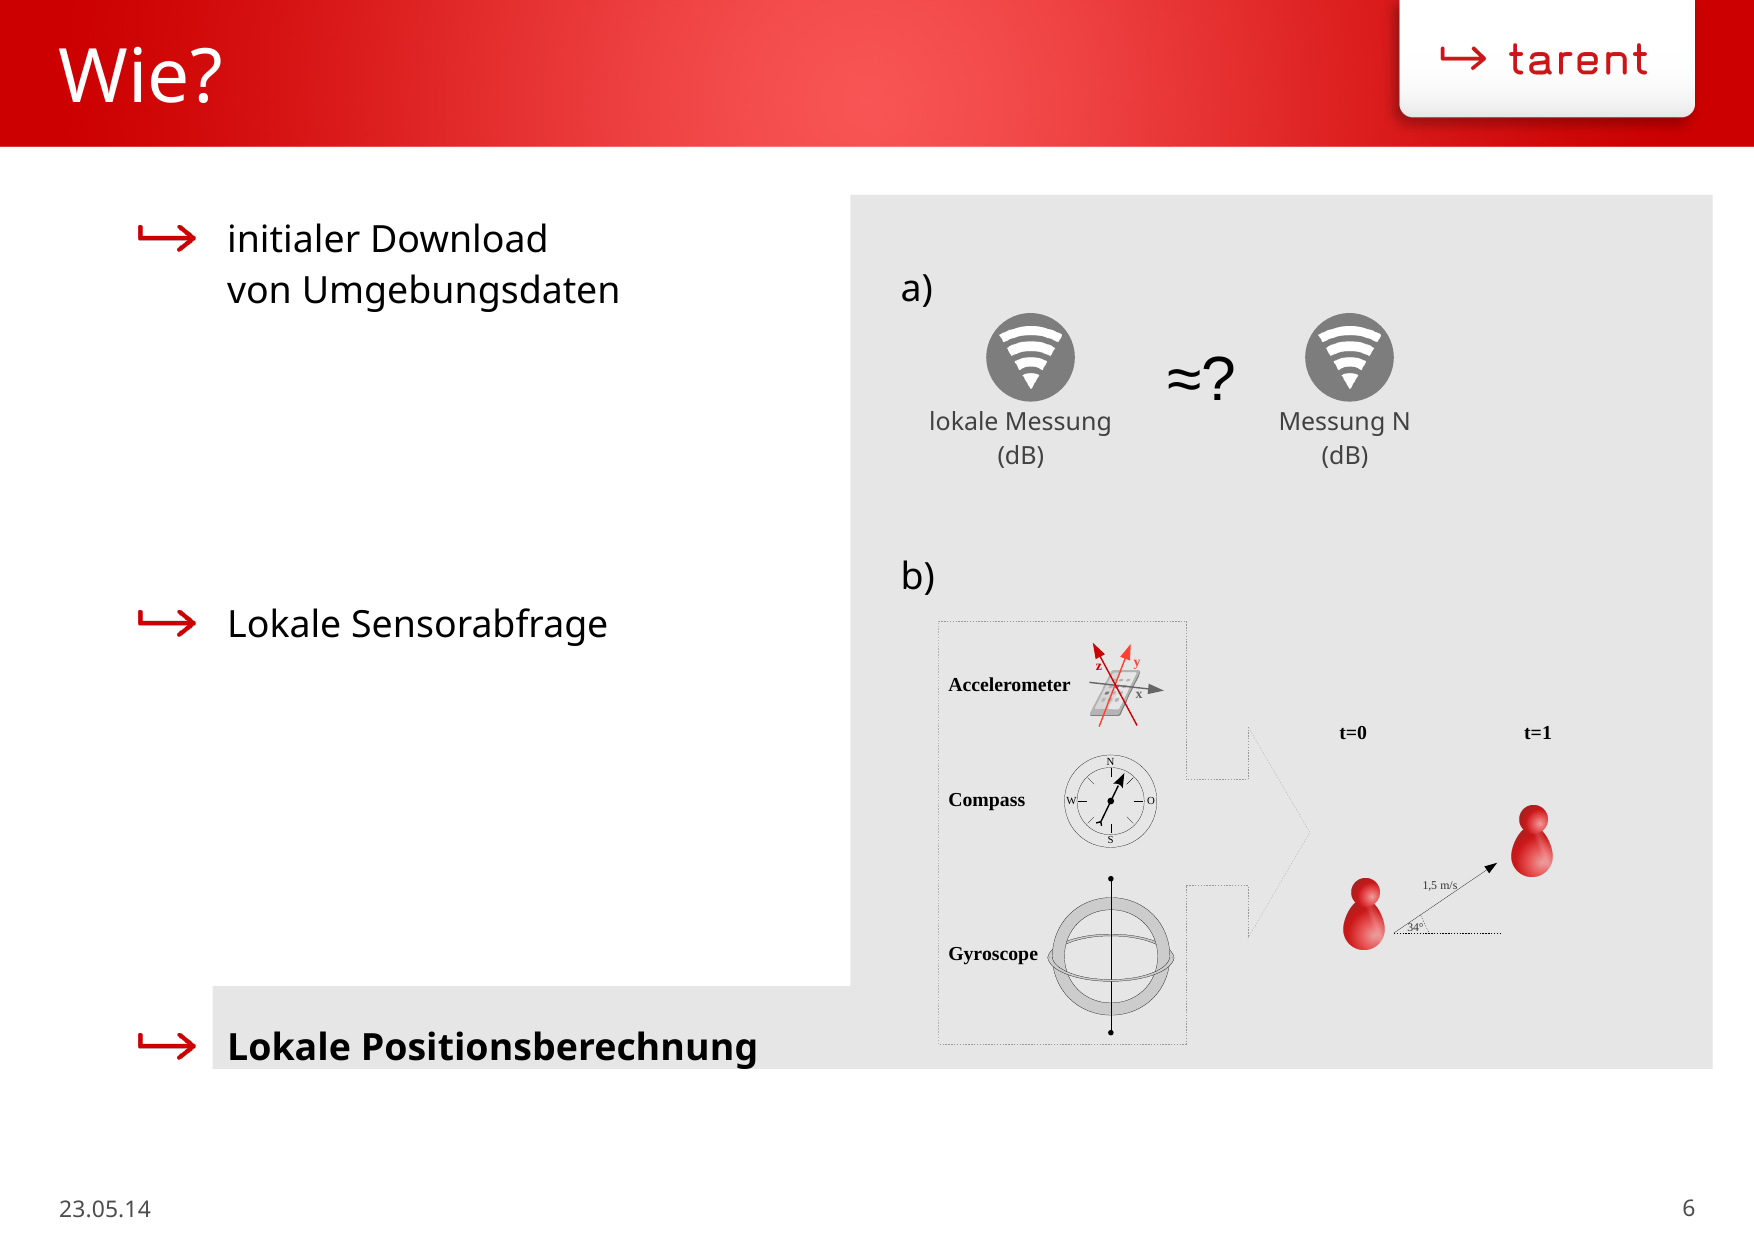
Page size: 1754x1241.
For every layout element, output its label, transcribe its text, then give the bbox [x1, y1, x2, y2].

picture [0, 0, 1754, 1240]
list initialer Download von Umgebungsdaten Lokale Sensorabfrage Lokale Positionsberechnung [87, 212, 1667, 1134]
text_box [986, 312, 1075, 396]
text_box Messung N (dB) [1263, 396, 1430, 473]
text_box ≈? [1152, 336, 1252, 422]
text_box [850, 194, 1713, 1069]
text_box lokale Messung (dB) [914, 396, 1158, 473]
title Wie? [59, 0, 1638, 177]
text_box a) [885, 253, 955, 315]
text_box [1305, 312, 1394, 396]
text_box b) [885, 542, 956, 603]
